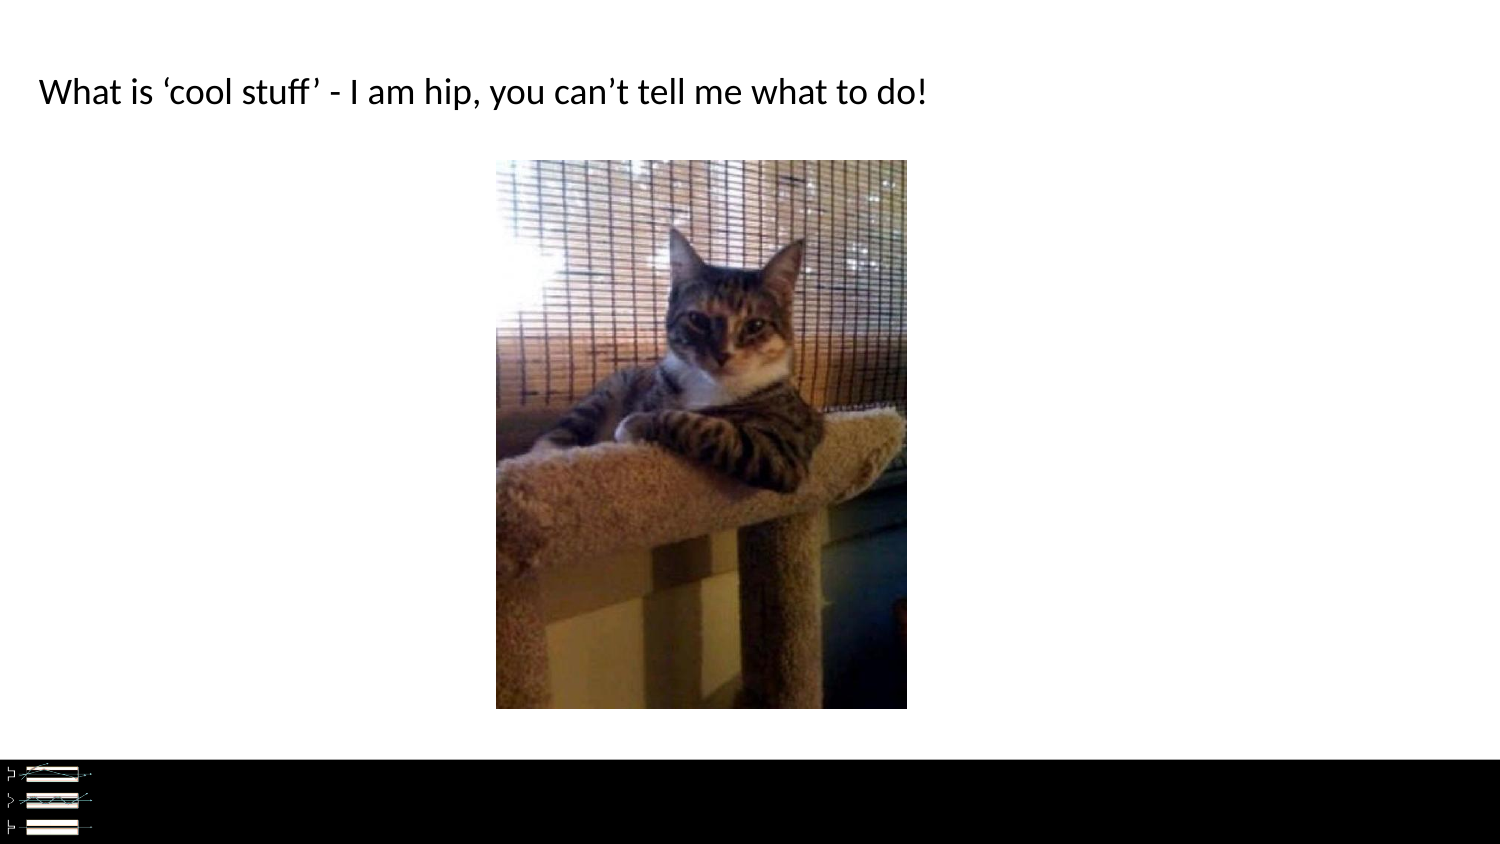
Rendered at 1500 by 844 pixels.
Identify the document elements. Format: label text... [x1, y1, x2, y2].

picture [5, 761, 95, 837]
picture [496, 160, 907, 709]
title What is ‘cool stuff’ - I am hip, you can’t tell me what to do! [38, 24, 1464, 166]
